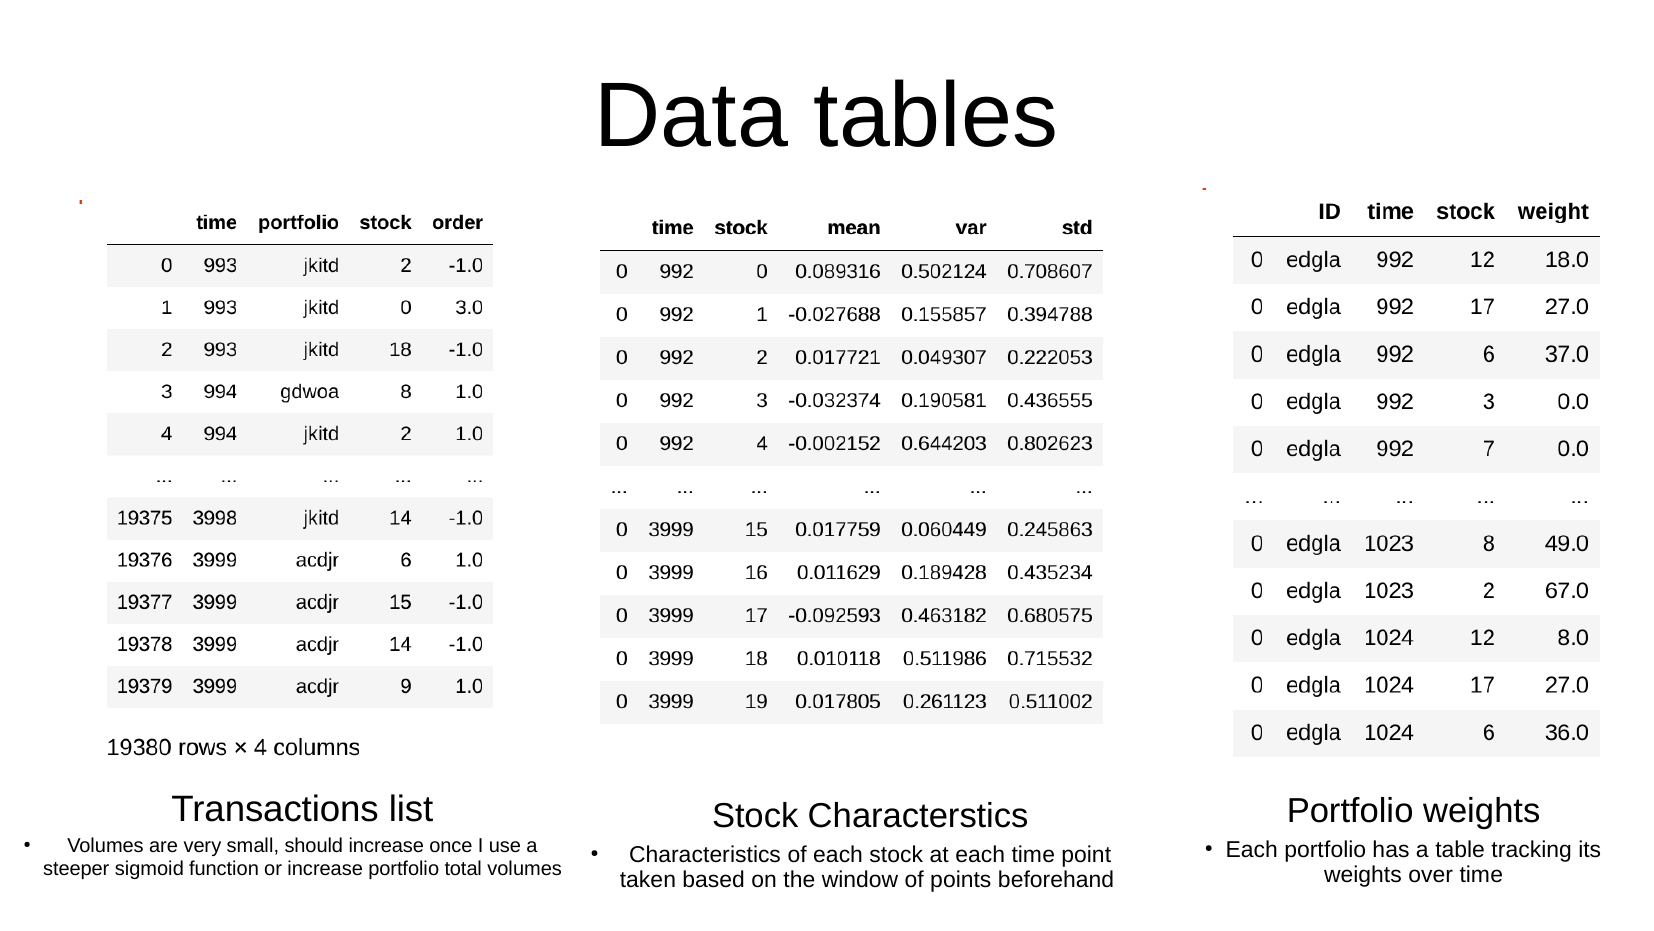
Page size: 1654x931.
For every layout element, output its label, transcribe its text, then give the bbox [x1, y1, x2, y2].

list Portfolio weights Each portfolio has a table tracking its weights over time [1204, 791, 1607, 922]
picture [578, 209, 1117, 738]
picture [70, 200, 508, 769]
picture [1192, 188, 1646, 780]
title Data tables [82, 37, 1571, 193]
list Stock Characterstics Characteristics of each stock at each time point taken based on the window of points beforehand [590, 796, 1134, 927]
list Transactions list Volumes are very small, should increase once I use a steeper sigmoid function or increase portfolio total volumes [23, 787, 567, 918]
